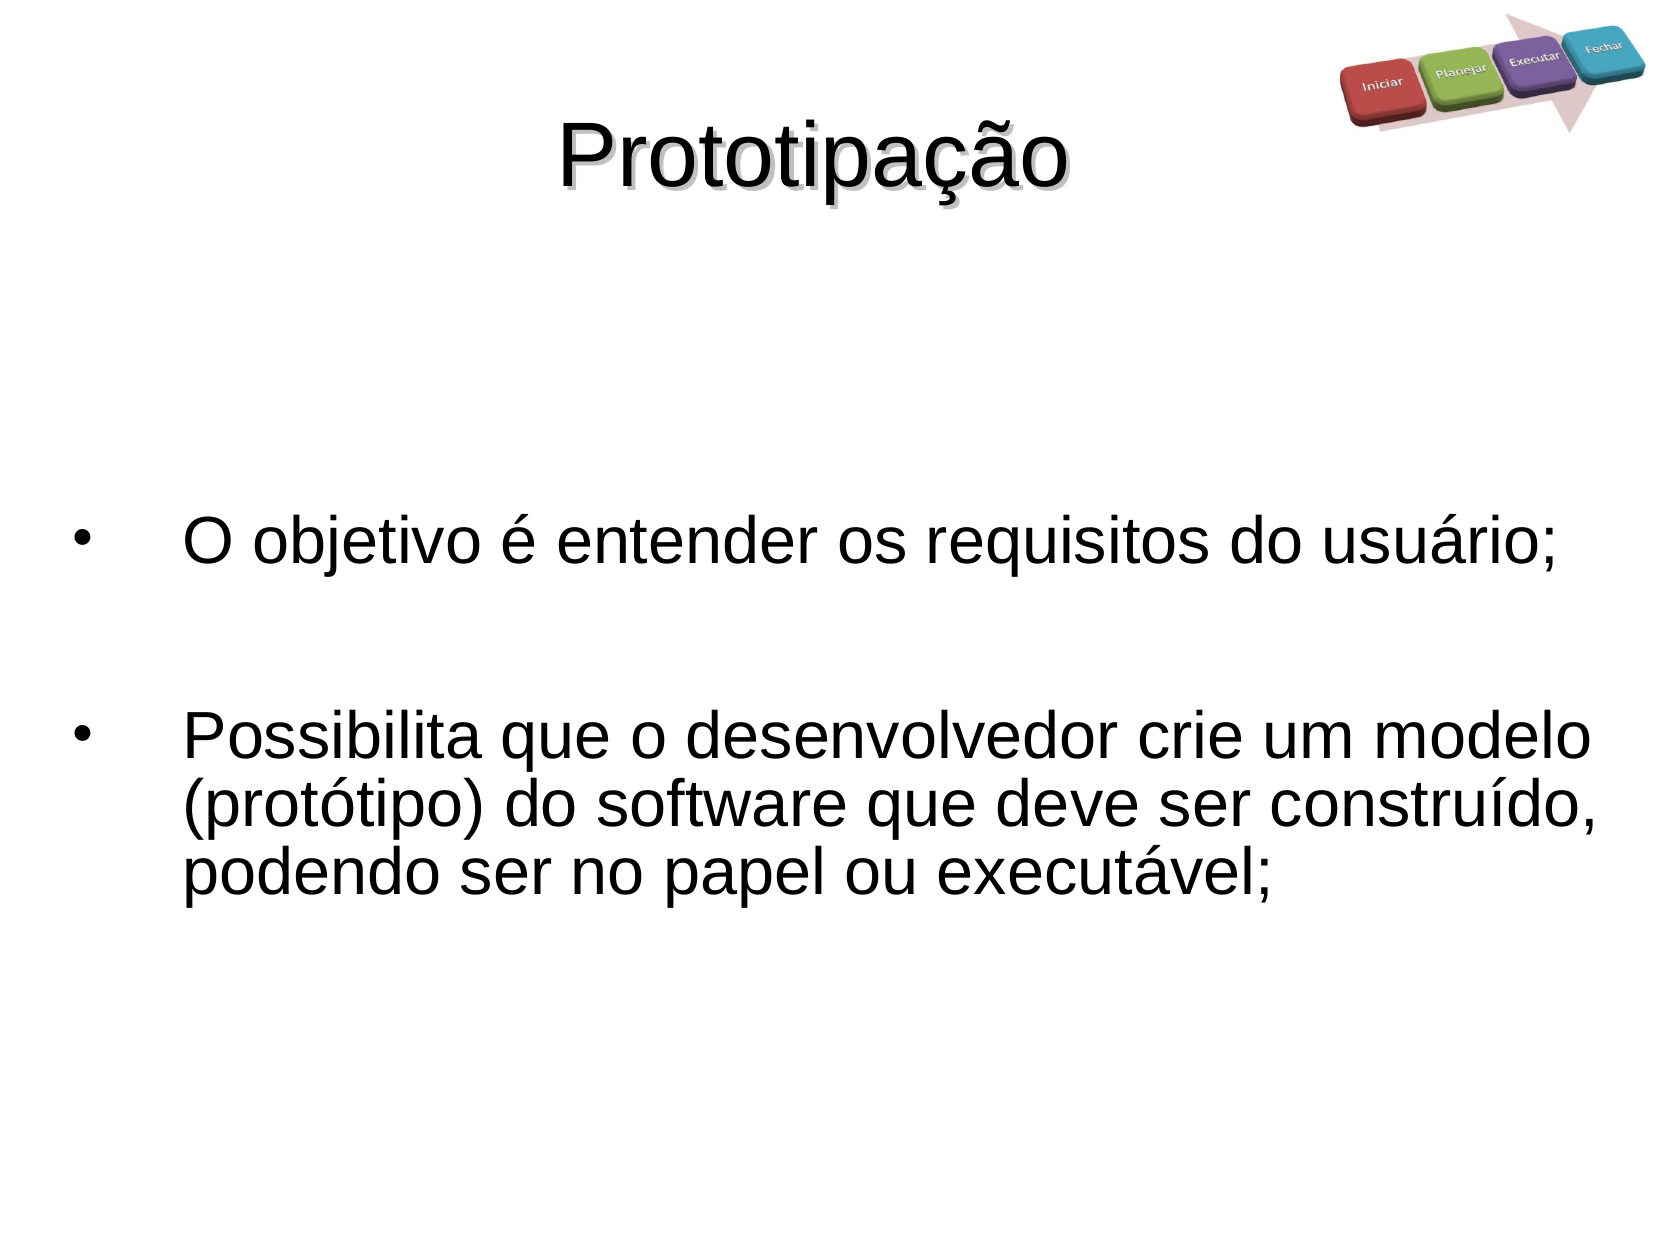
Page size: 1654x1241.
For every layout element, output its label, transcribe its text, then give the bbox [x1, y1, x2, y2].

text_box O objetivo é entender os requisitos do usuário; Possibilita que o desenvolvedor crie um modelo (protótipo) do software que deve ser construído, podendo ser no papel ou executável; [70, 253, 1619, 1164]
chart [1334, 13, 1647, 136]
title Prototipação [82, 56, 1571, 249]
